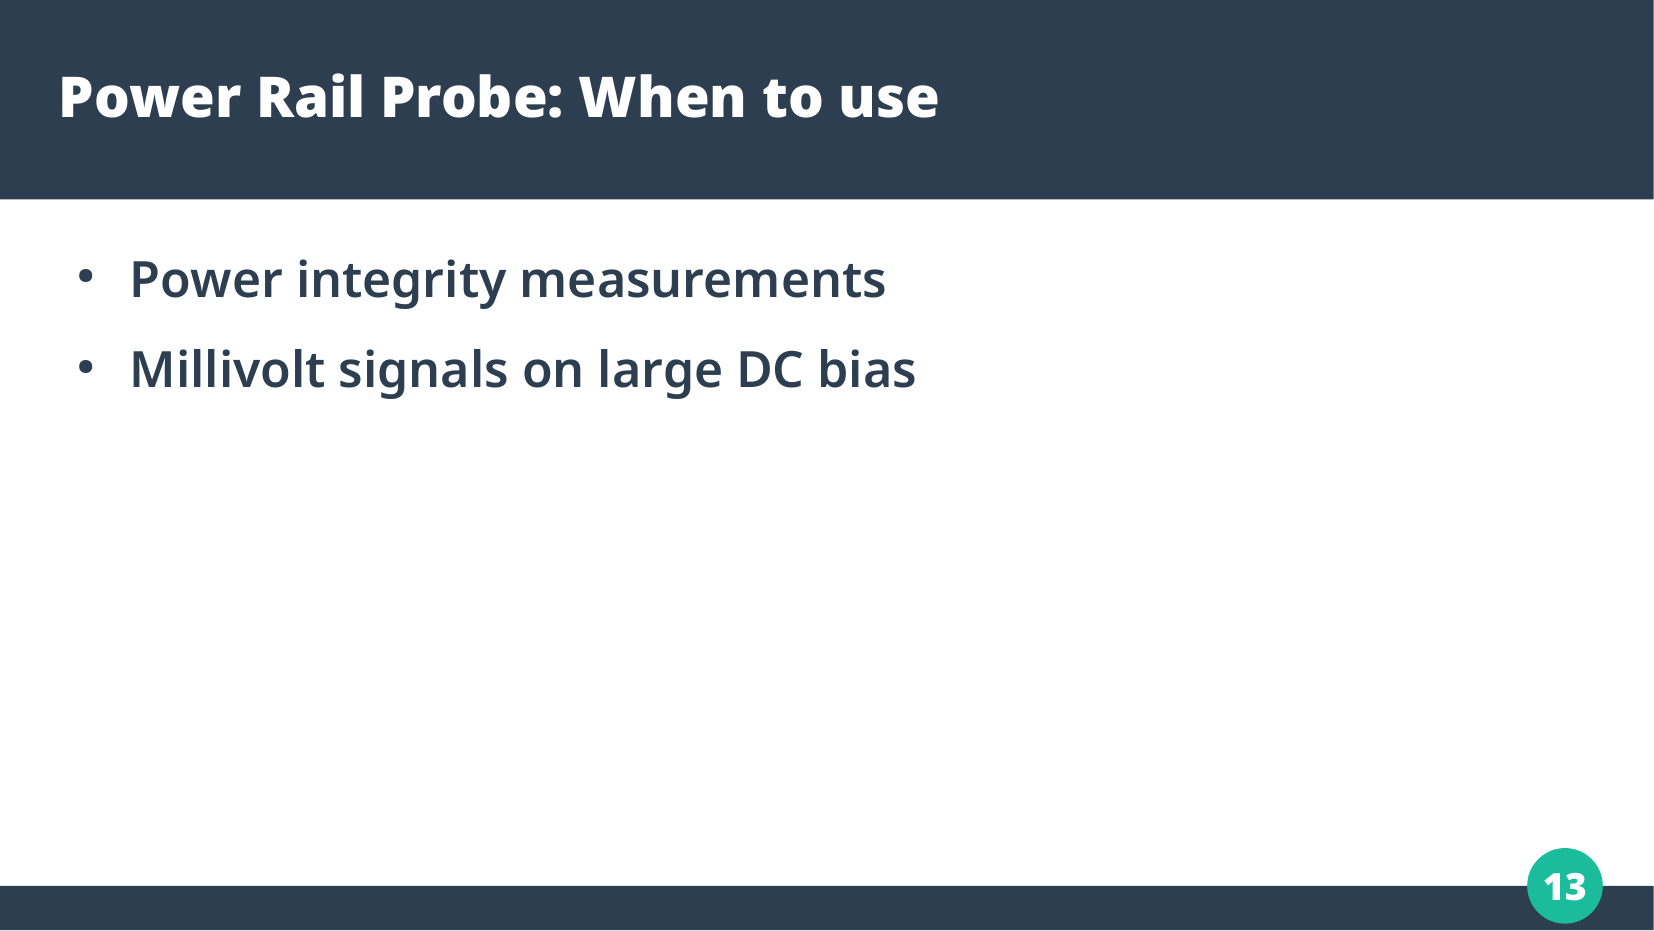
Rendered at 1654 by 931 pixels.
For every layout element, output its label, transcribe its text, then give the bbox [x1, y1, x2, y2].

list Power integrity measurements Millivolt signals on large DC bias [59, 243, 1595, 864]
title Power Rail Probe: When to use [59, 37, 1595, 155]
